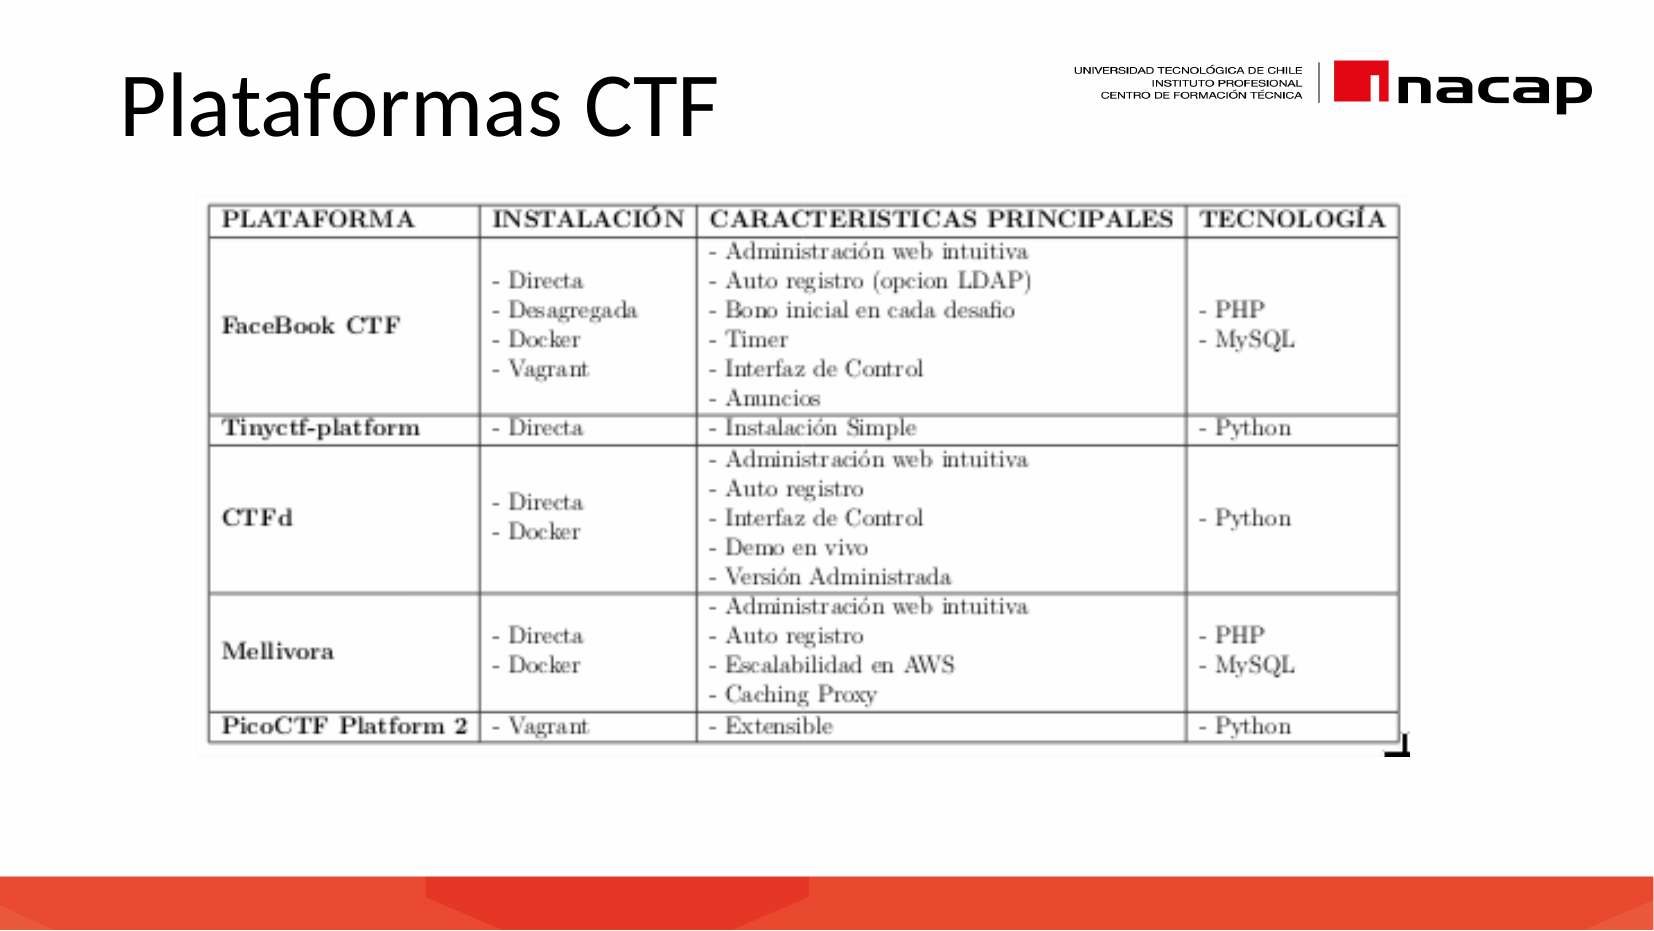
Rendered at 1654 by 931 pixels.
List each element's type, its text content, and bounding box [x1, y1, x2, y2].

picture [0, 0, 1654, 930]
text_box Plataformas CTF [105, 60, 996, 167]
